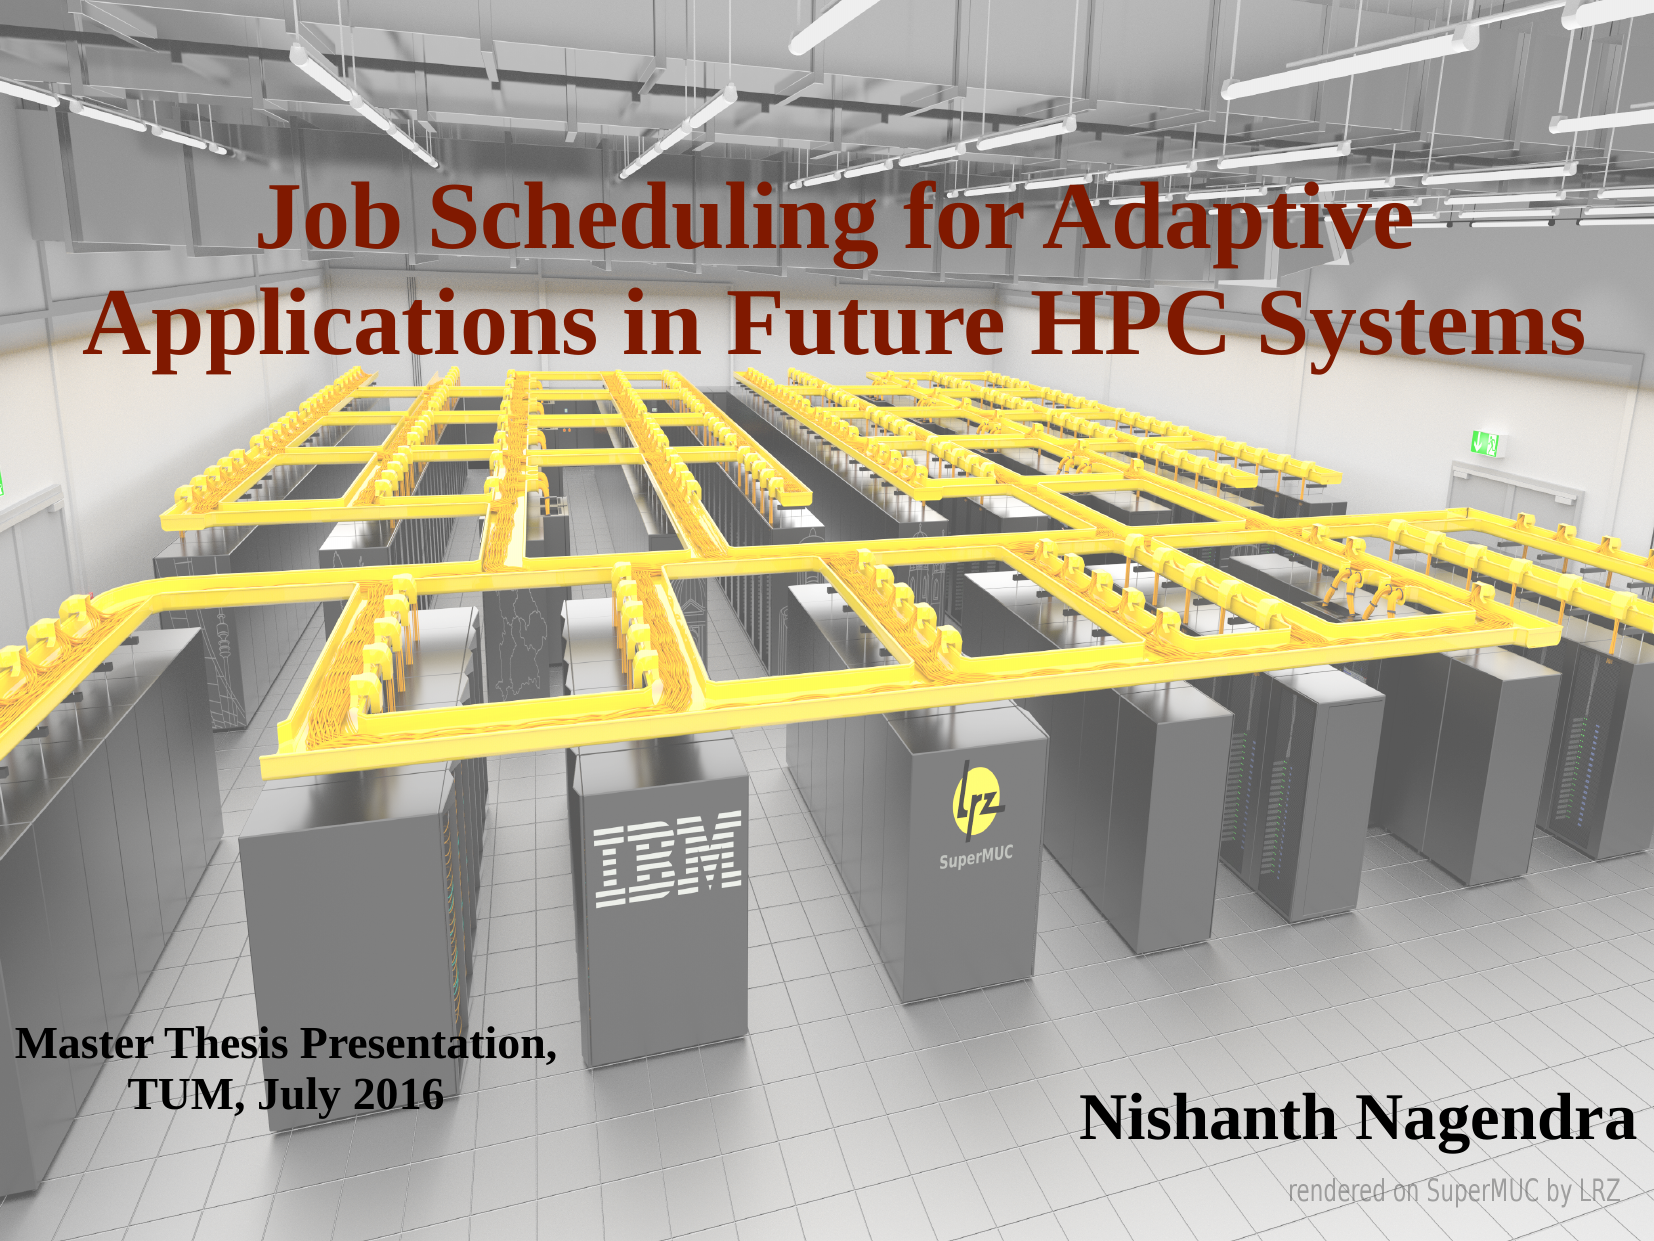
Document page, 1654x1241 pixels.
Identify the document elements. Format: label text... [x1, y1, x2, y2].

picture [0, 0, 1654, 1241]
text_box Nishanth Nagendra [1065, 924, 1654, 1236]
text_box Master Thesis Presentation, TUM, July 2016 [0, 1010, 582, 1156]
text_box Job Scheduling for Adaptive Applications in Future HPC Systems [16, 156, 1654, 384]
